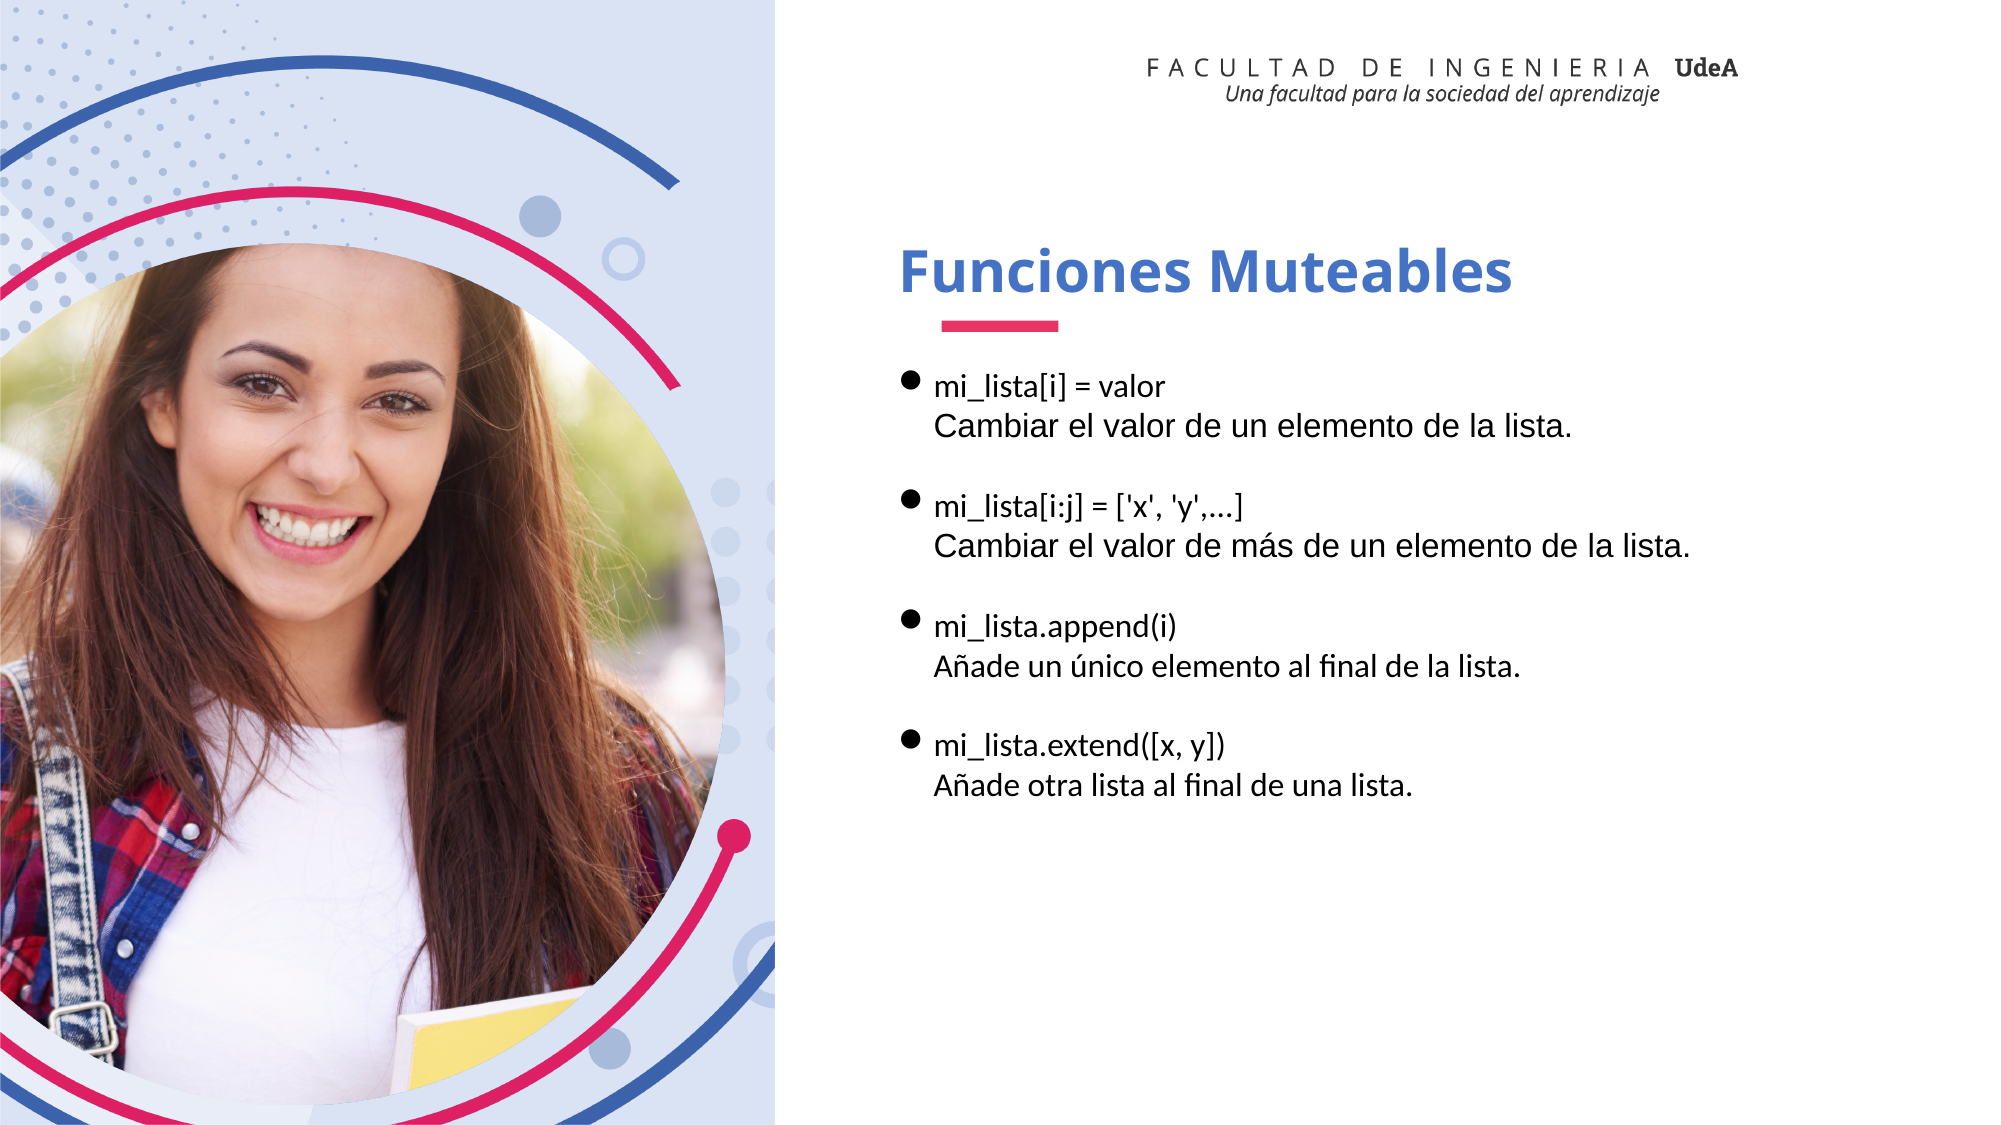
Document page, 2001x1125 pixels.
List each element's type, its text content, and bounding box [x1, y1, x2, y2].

text_box Funciones Muteables [883, 218, 1780, 330]
text_box mi_lista[i] = valor Cambiar el valor de un elemento de la lista. mi_lista[i:j] = ['x', 'y',...] Cambiar el valor de más de un elemento de la lista. mi_lista.append(i) Añade un único elemento al final de la lista. mi_lista.extend([x, y]) Añade otra lista al final de una lista. [883, 356, 1859, 811]
picture [0, 0, 775, 1125]
picture [1148, 57, 1738, 106]
